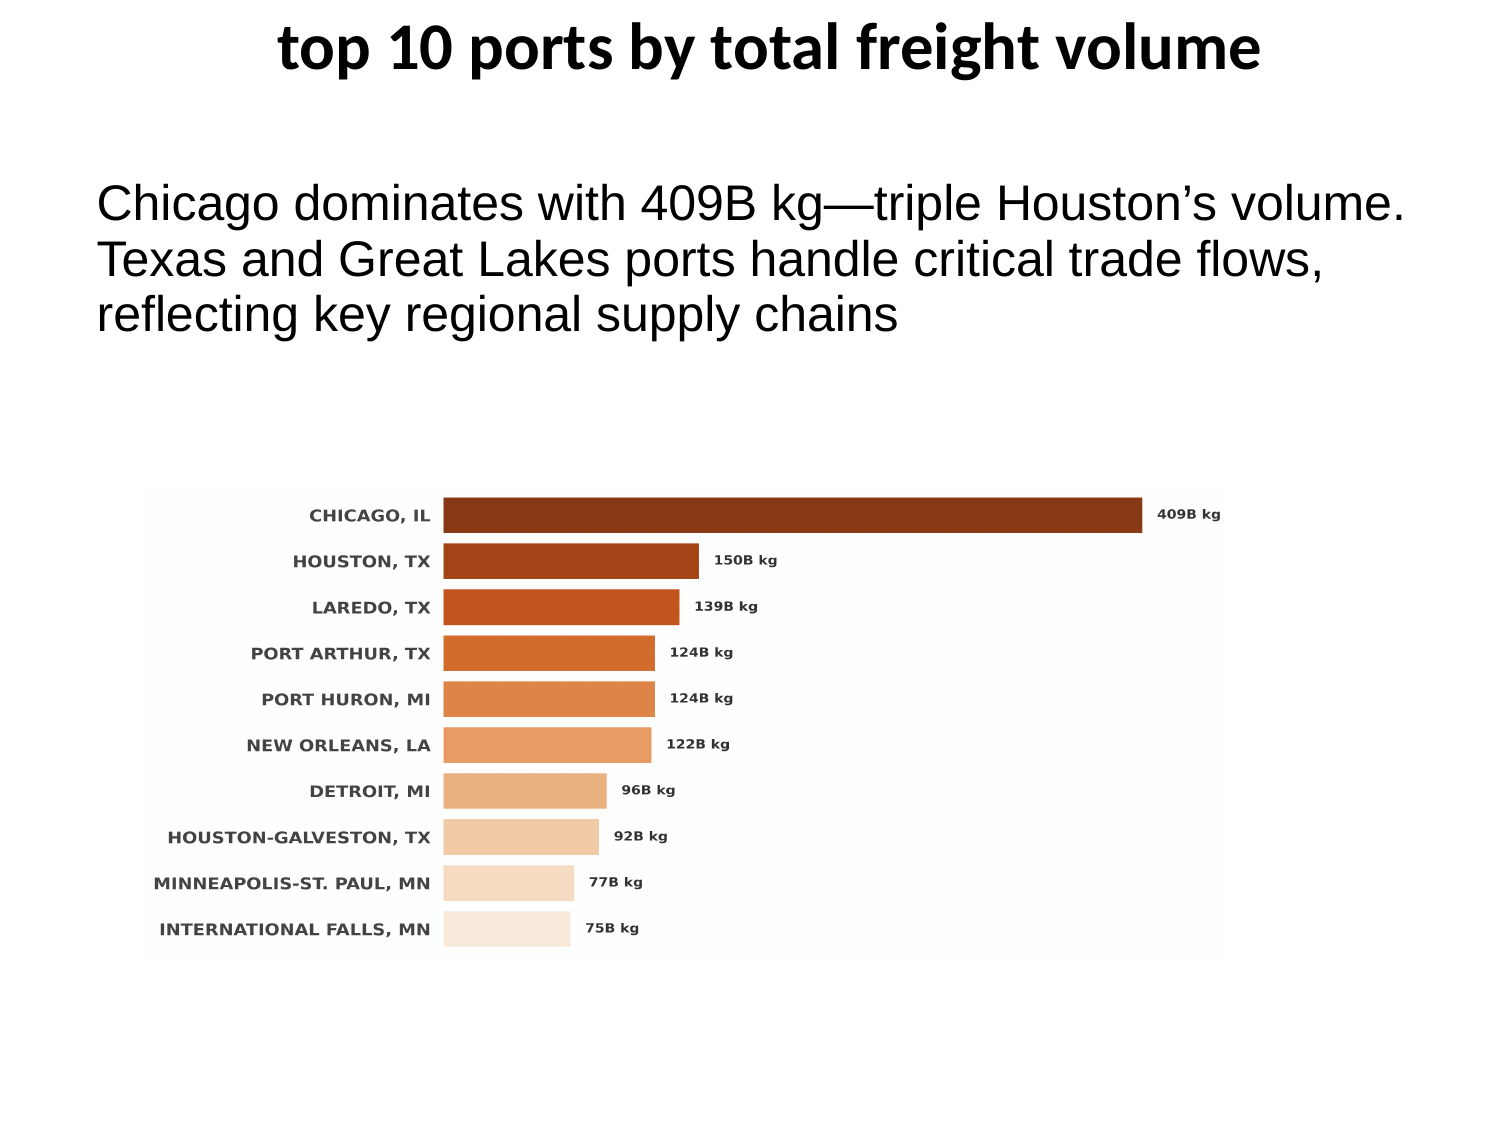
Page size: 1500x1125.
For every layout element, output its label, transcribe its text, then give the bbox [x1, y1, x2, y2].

text_box Chicago dominates with 409B kg—triple Houston’s volume. Texas and Great Lakes ports handle critical trade flows, reflecting key regional supply chains [81, 167, 1448, 408]
title top 10 ports by total freight volume [95, 0, 1446, 147]
picture [144, 484, 1230, 960]
